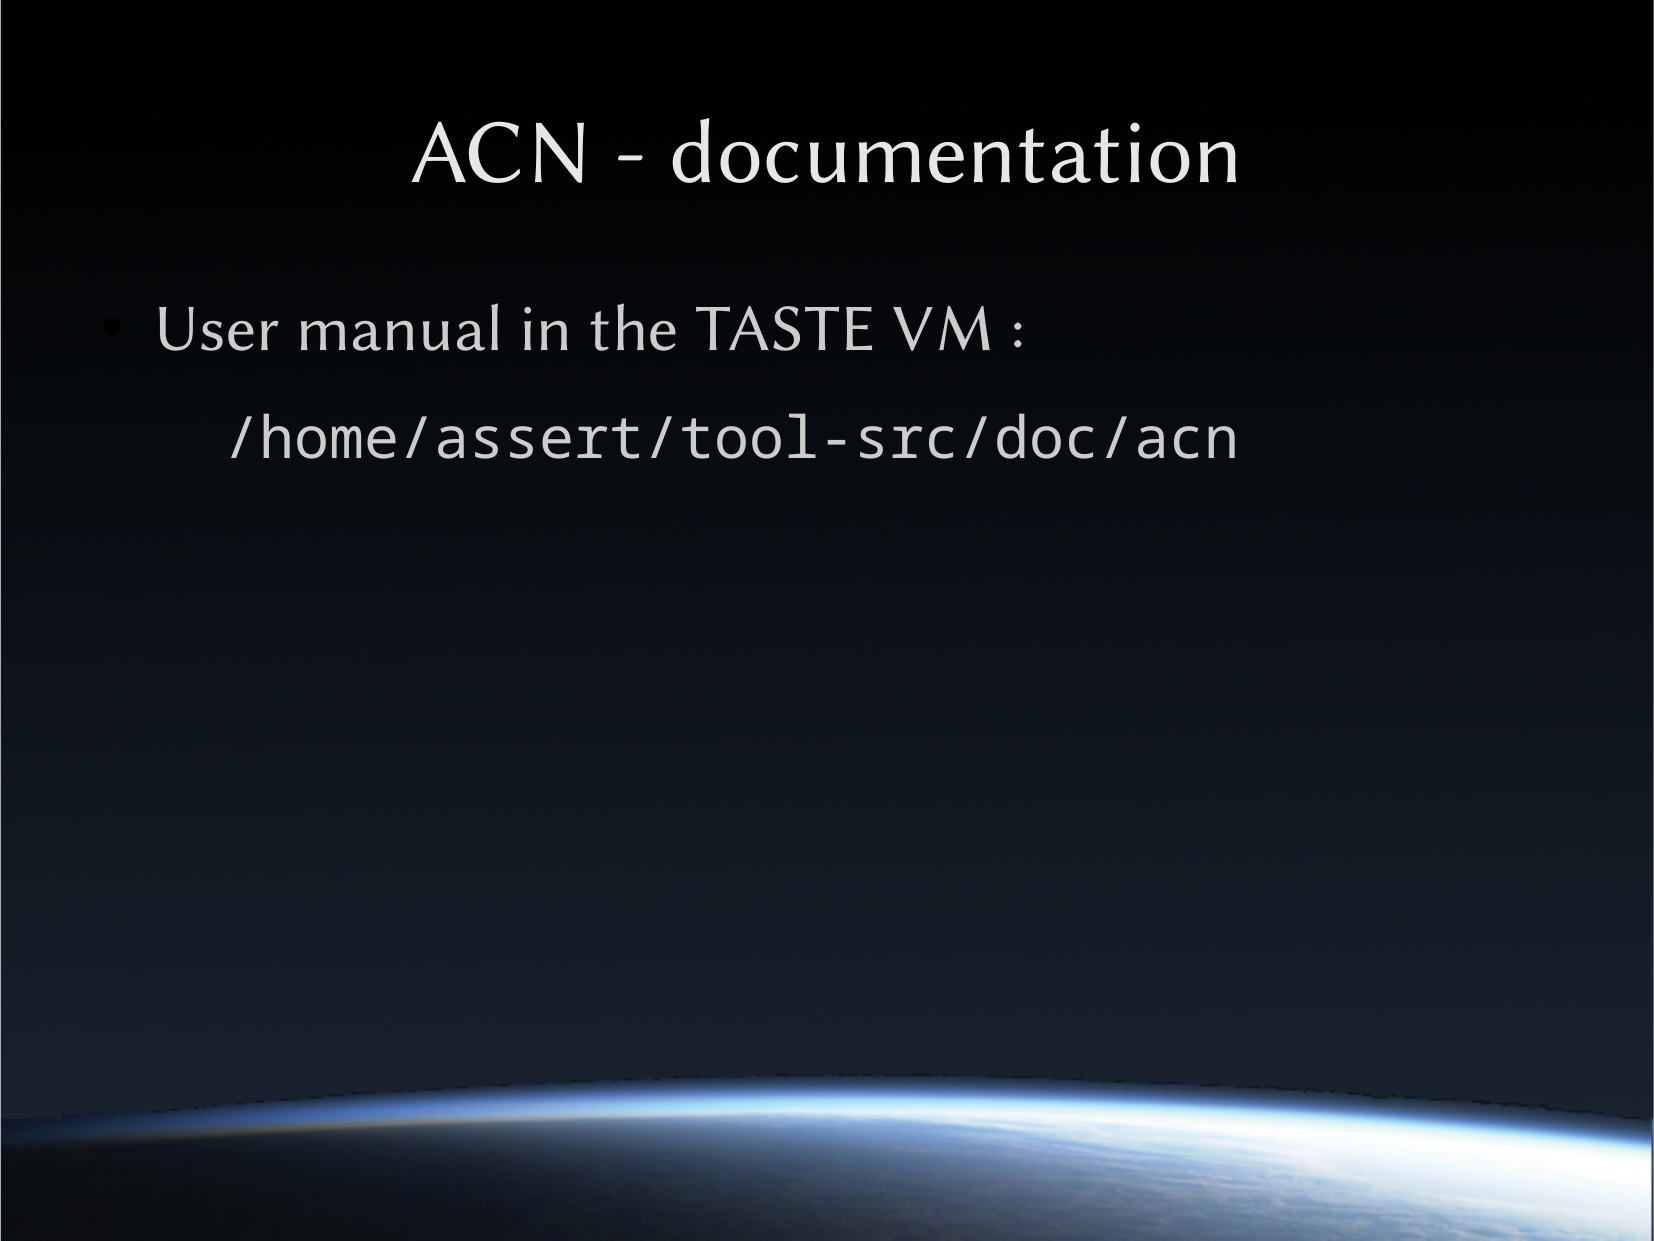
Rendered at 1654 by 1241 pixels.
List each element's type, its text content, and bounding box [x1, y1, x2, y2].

title ACN - documentation [82, 49, 1571, 257]
picture [0, 0, 1654, 1241]
list User manual in the TASTE VM : /home/assert/tool-src/doc/acn [82, 290, 1538, 1010]
